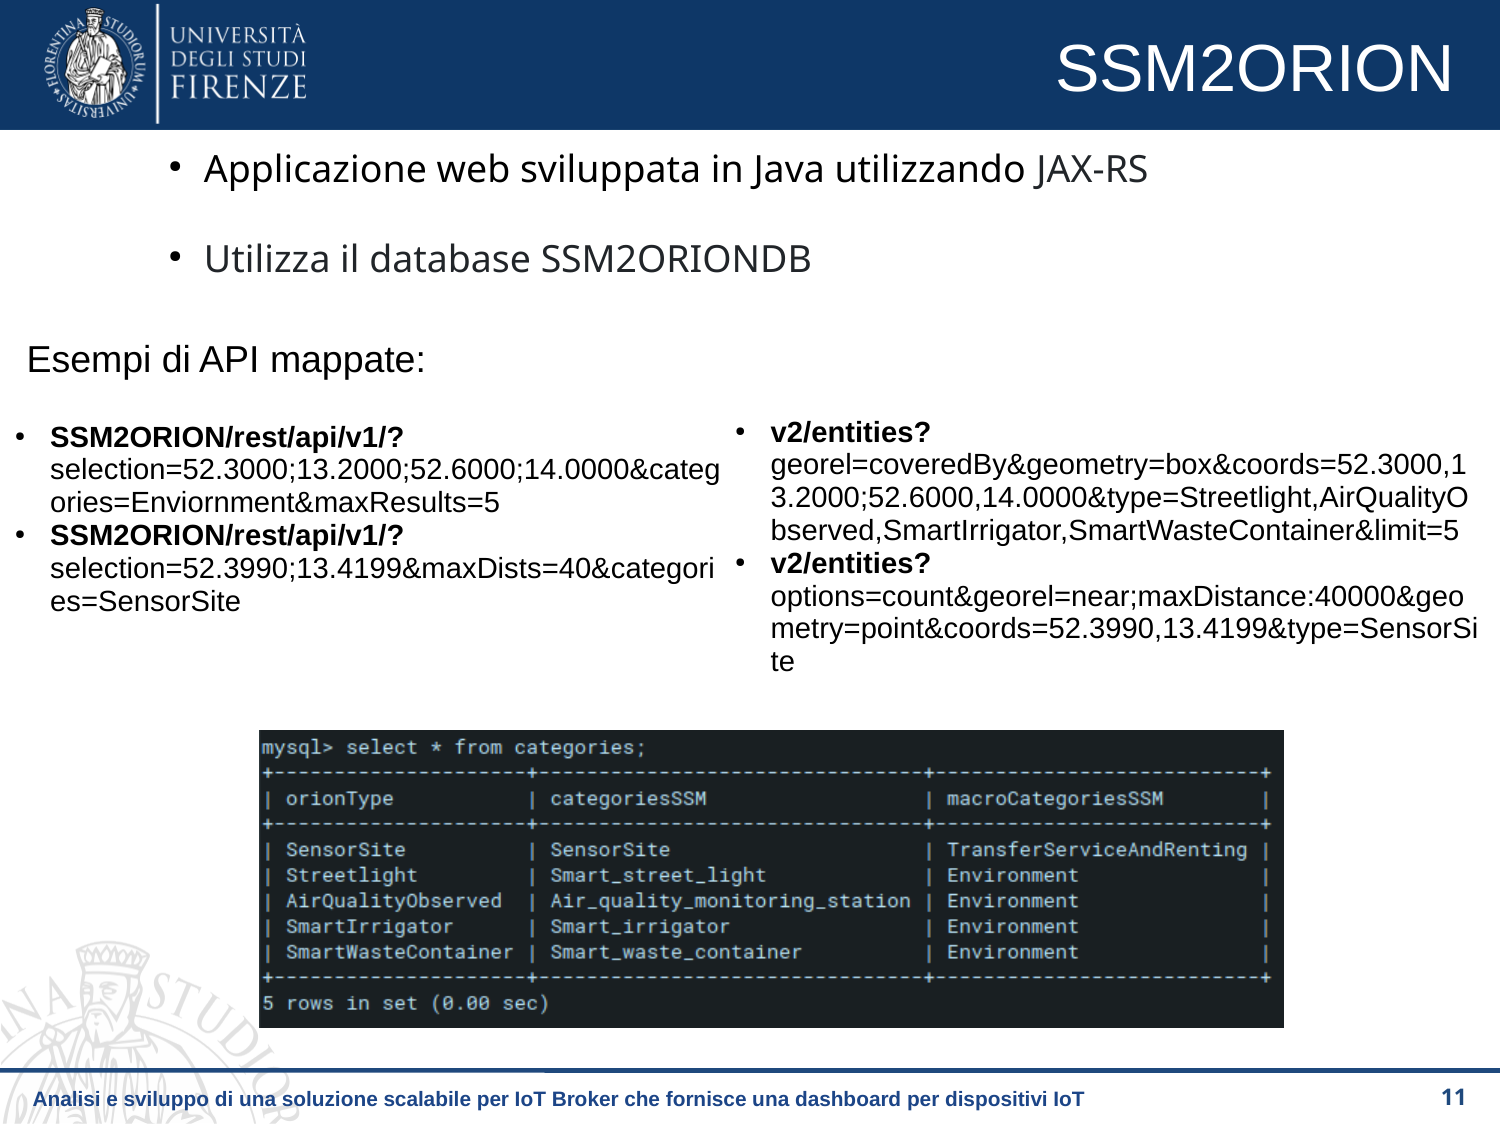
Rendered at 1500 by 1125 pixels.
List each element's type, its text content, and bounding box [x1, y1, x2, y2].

picture [0, 0, 1500, 131]
footer Analisi e sviluppo di una soluzione scalabile per IoT Broker che fornisce una dashboard per dispositivi IoT [17, 1082, 1132, 1115]
text_box SSM2ORION/rest/api/v1/?selection=52.3000;13.2000;52.6000;14.0000&categories=Enviornment&maxResults=5 SSM2ORION/rest/api/v1/?selection=52.3990;13.4199&maxDists=40&categories=SensorSite [0, 413, 720, 638]
slide_number 13 [1132, 1082, 1483, 1115]
picture [0, 730, 1284, 1068]
text_box Esempi di API mappate: [11, 330, 441, 388]
text_box v2/entities?georel=coveredBy&geometry=box&coords=52.3000,13.2000;52.6000,14.0000&type=Streetlight,AirQualityObserved,SmartIrrigator,SmartWasteContainer&limit=5 v2/entities?options=count&georel=near;maxDistance:40000&geometry=point&coords=52.3990,13.4199&type=SensorSite [720, 408, 1497, 719]
picture [0, 1073, 355, 1125]
title SSM2ORION [324, 30, 1471, 100]
text_box Applicazione web sviluppata in Java utilizzando JAX-RS Utilizza il database SSM2ORIONDB [153, 129, 1300, 296]
